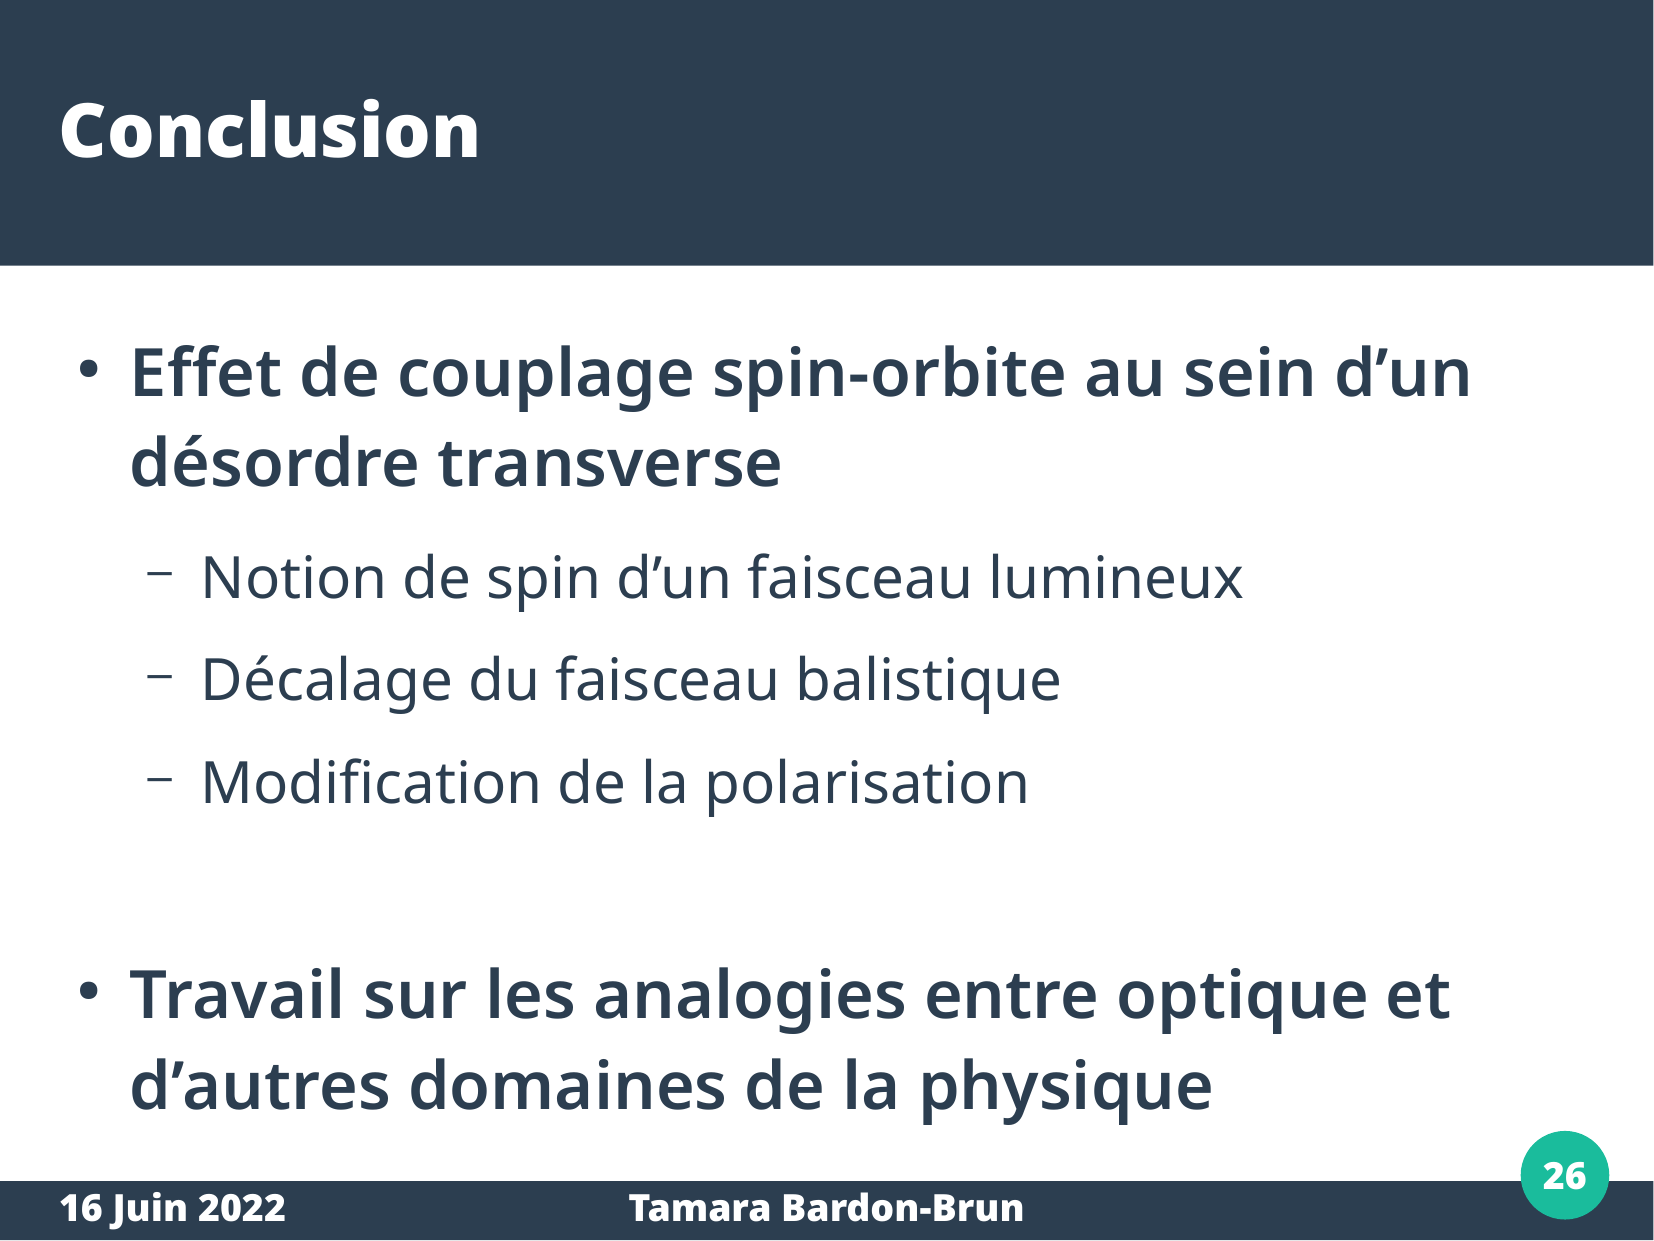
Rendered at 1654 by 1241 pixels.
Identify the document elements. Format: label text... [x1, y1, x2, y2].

title Conclusion [59, 49, 1595, 207]
list Effet de couplage spin-orbite au sein d’un désordre transverse Notion de spin d’un faisceau lumineux Décalage du faisceau balistique Modification de la polarisation Travail sur les analogies entre optique et d’autres domaines de la physique [59, 324, 1595, 1152]
